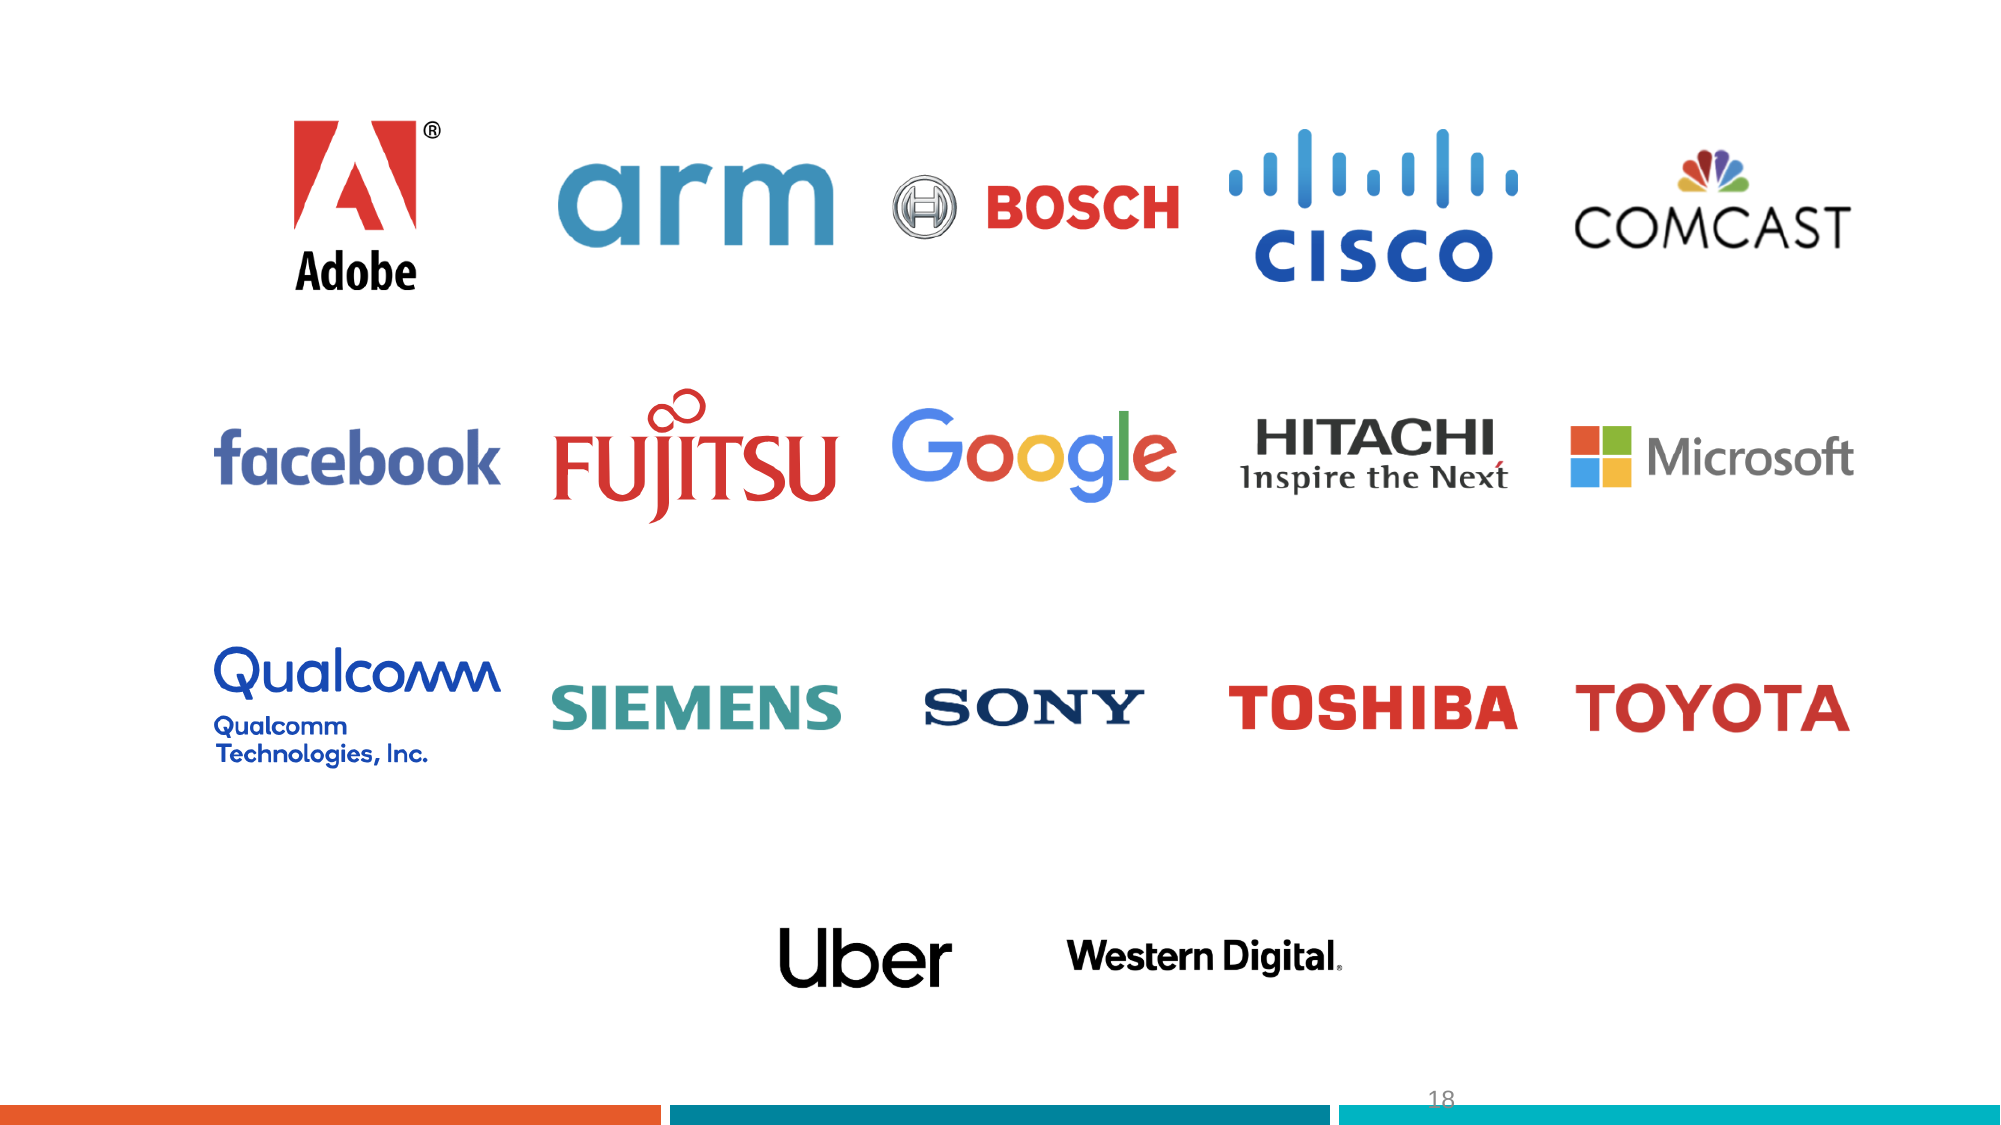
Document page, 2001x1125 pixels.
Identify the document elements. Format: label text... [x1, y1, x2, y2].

text_box 18 [1412, 1068, 1863, 1125]
picture [52, 52, 1948, 1073]
